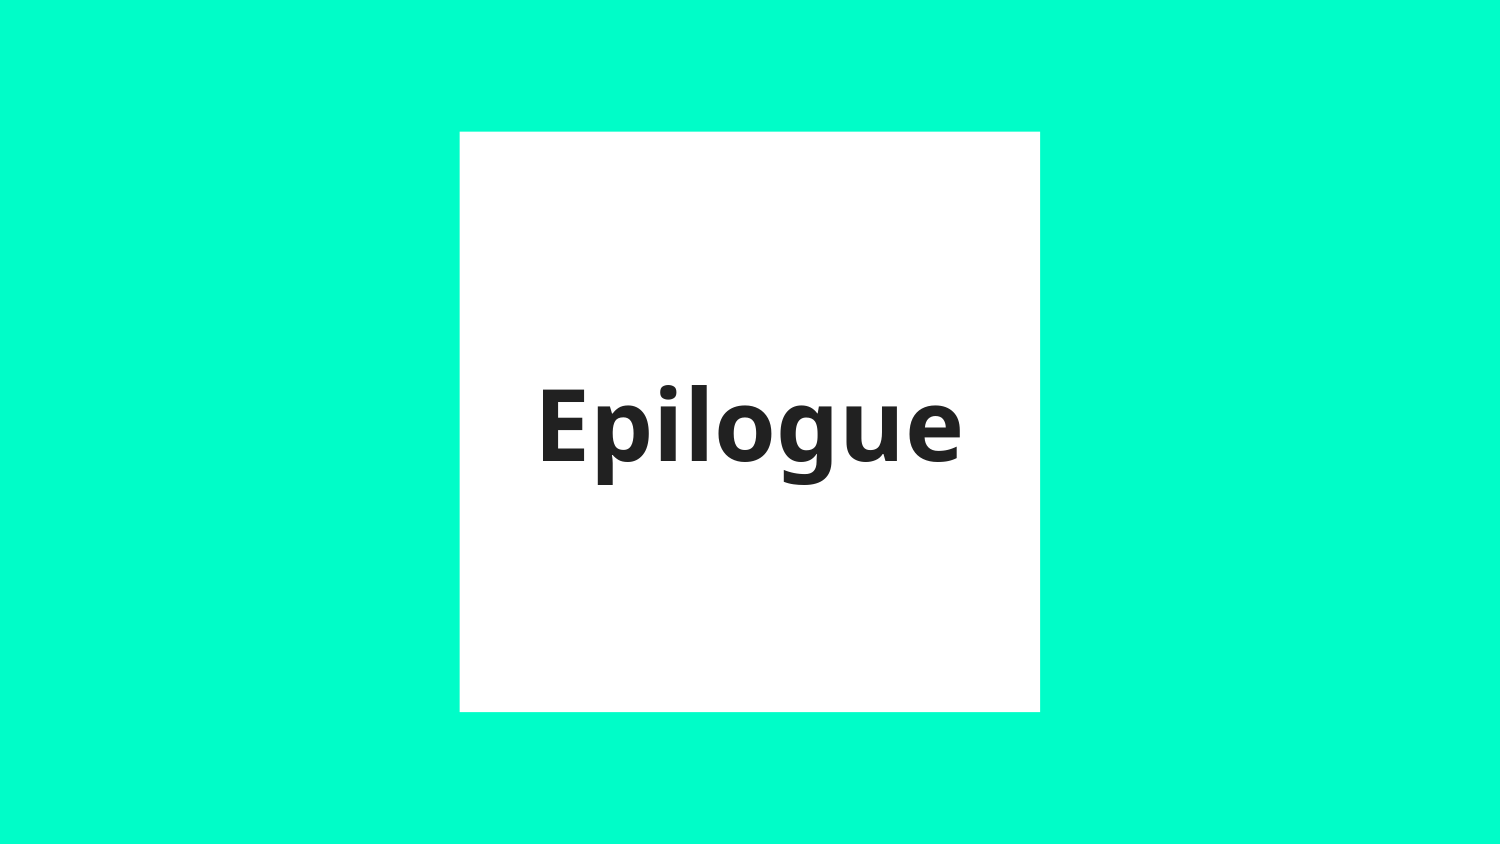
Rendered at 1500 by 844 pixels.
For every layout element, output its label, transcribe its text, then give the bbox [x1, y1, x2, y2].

title Epilogue [459, 131, 1041, 713]
